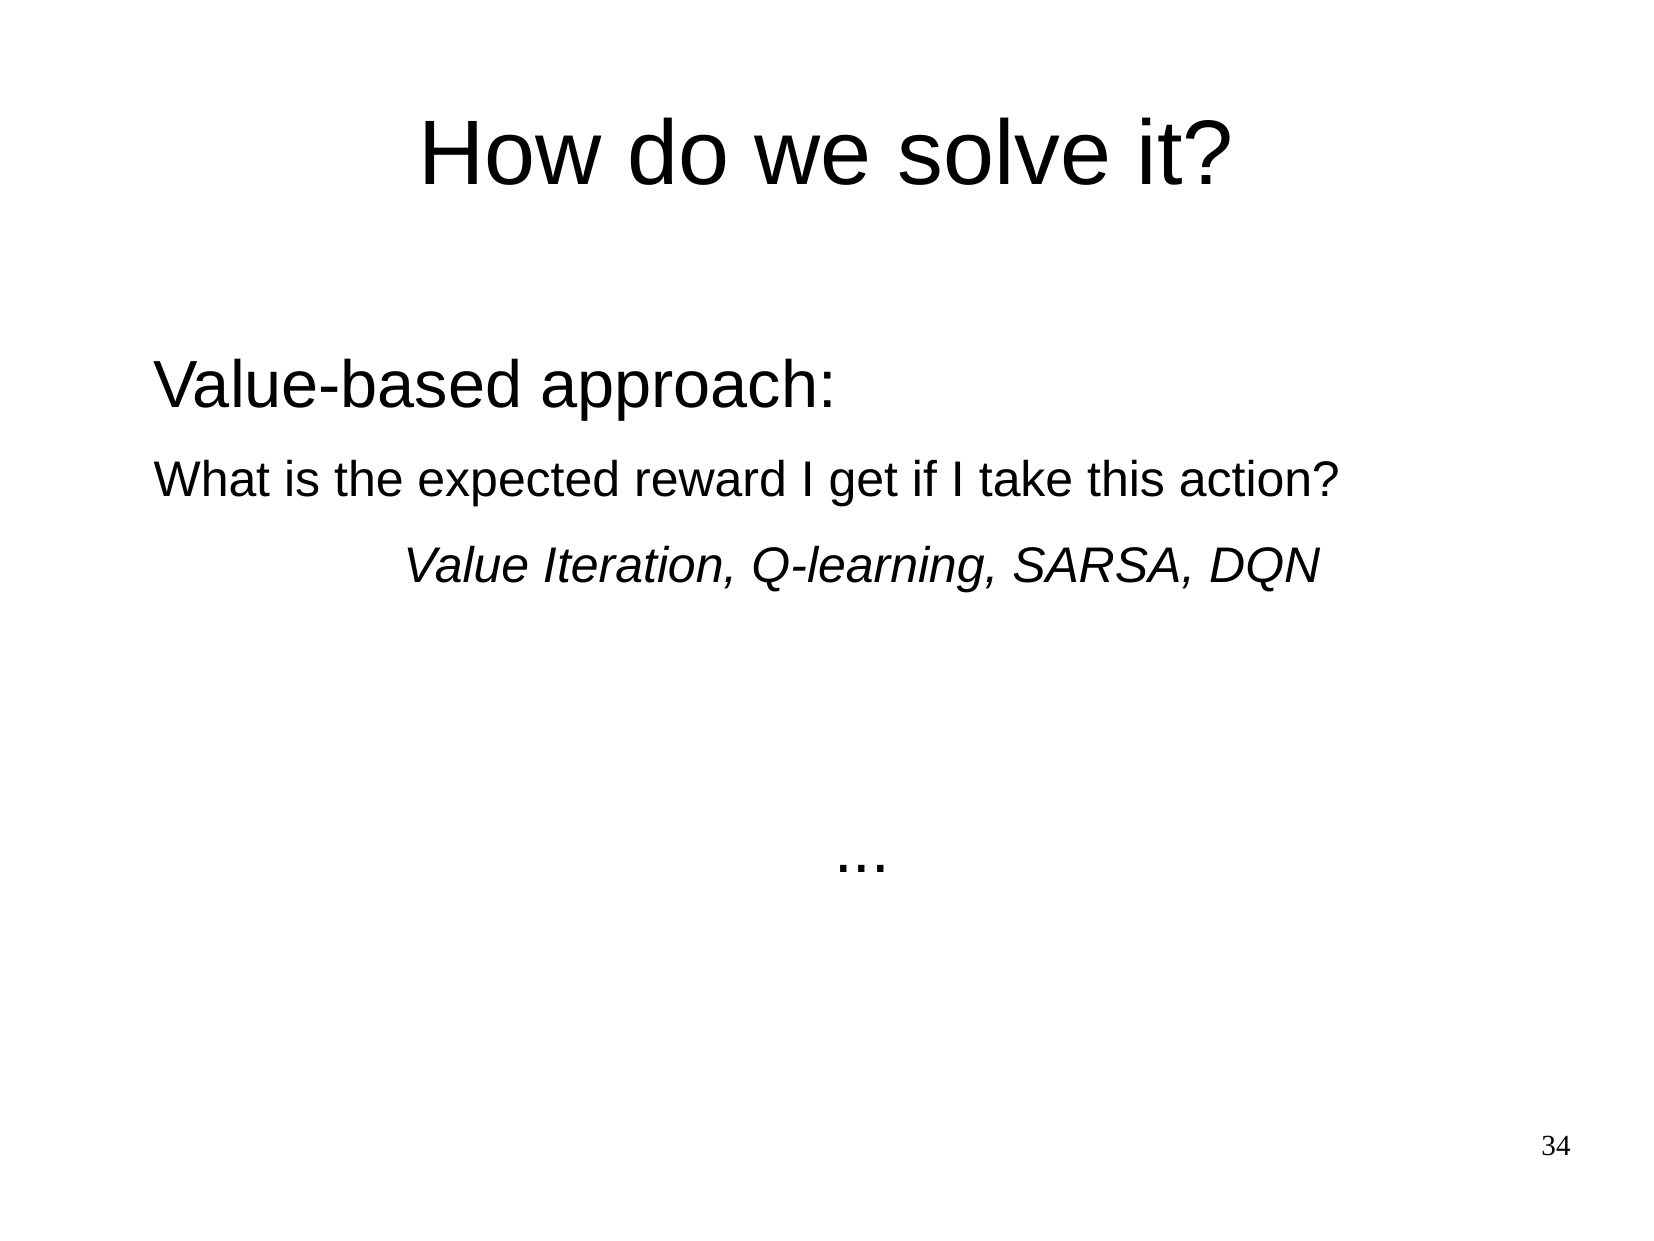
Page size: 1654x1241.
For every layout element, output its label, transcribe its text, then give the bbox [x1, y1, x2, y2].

title How do we solve it? [82, 49, 1571, 242]
list Value-based approach: What is the expected reward I get if I take this action? Value Iteration, Q-learning, SARSA, DQN ... [82, 242, 1571, 1193]
